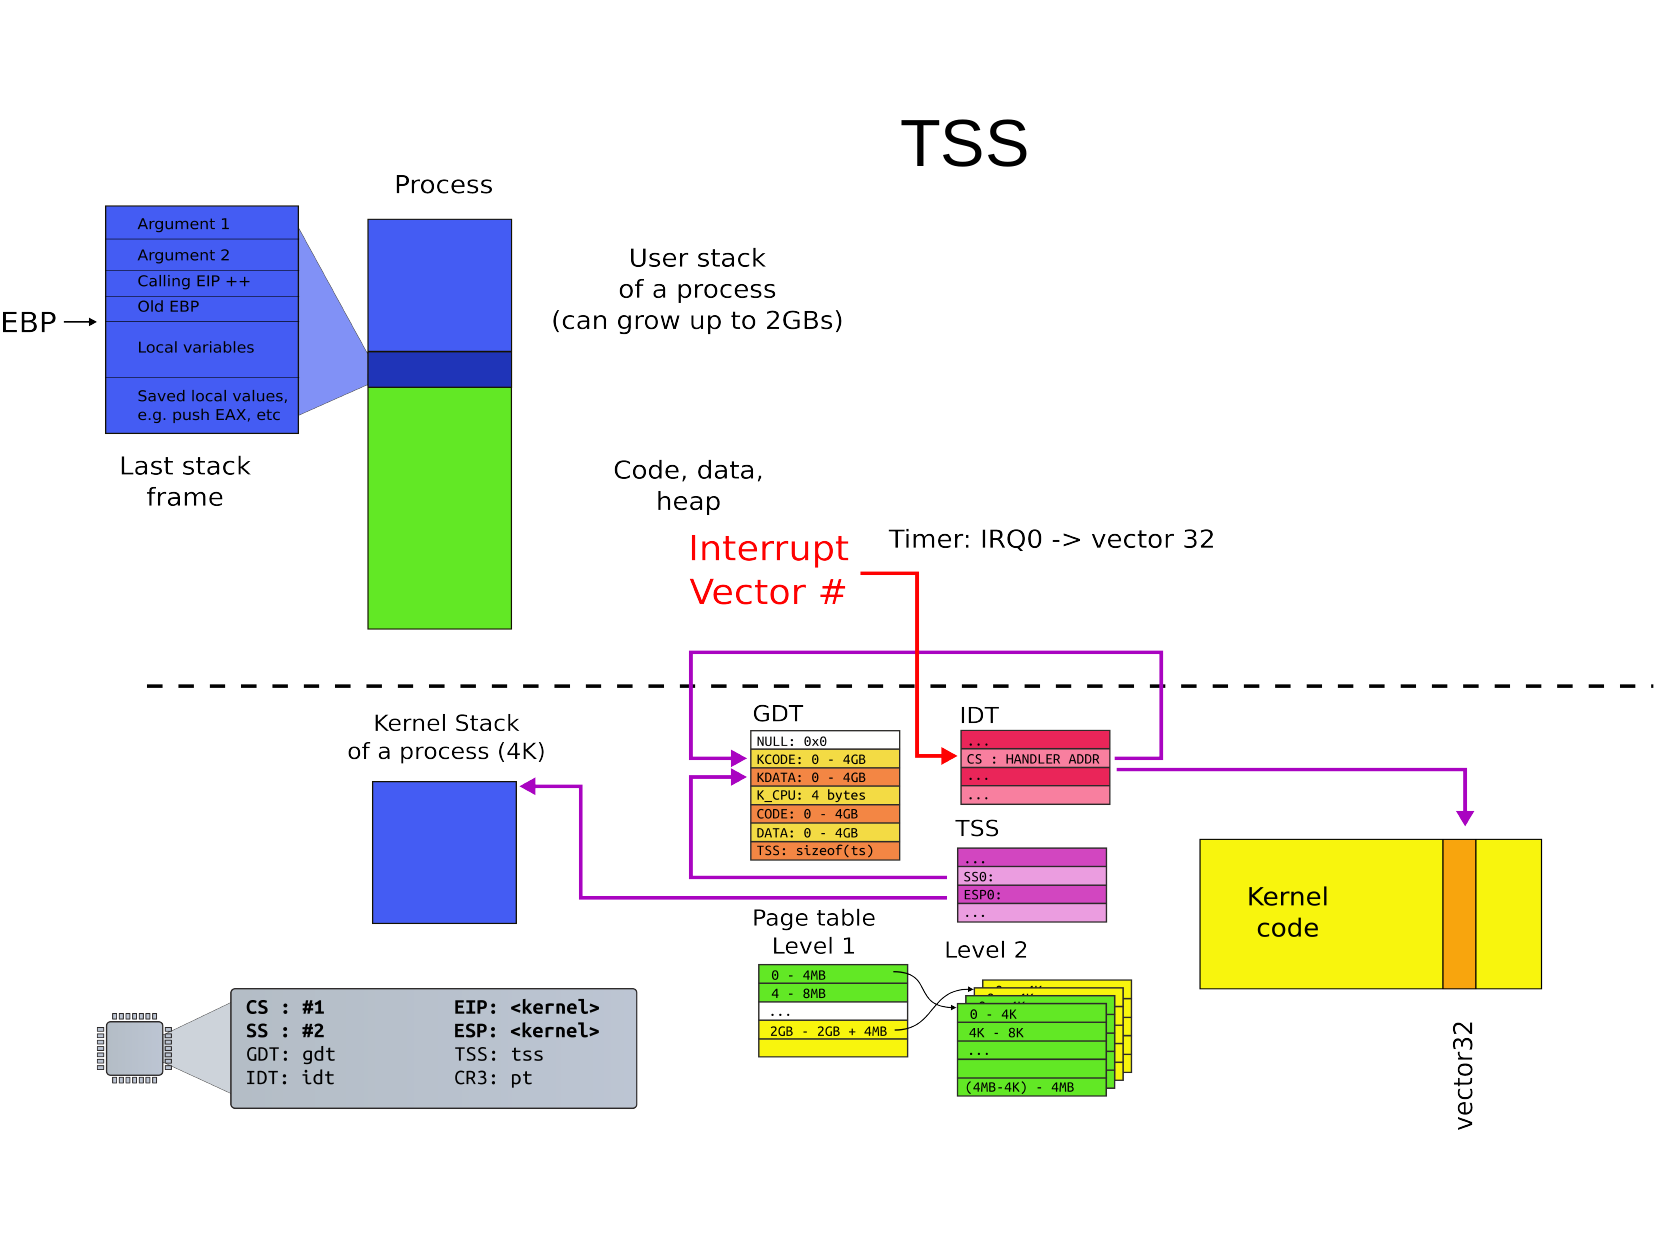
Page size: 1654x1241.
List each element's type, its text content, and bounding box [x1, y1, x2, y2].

list TSS [900, 105, 1576, 175]
picture [3, 175, 1654, 1130]
